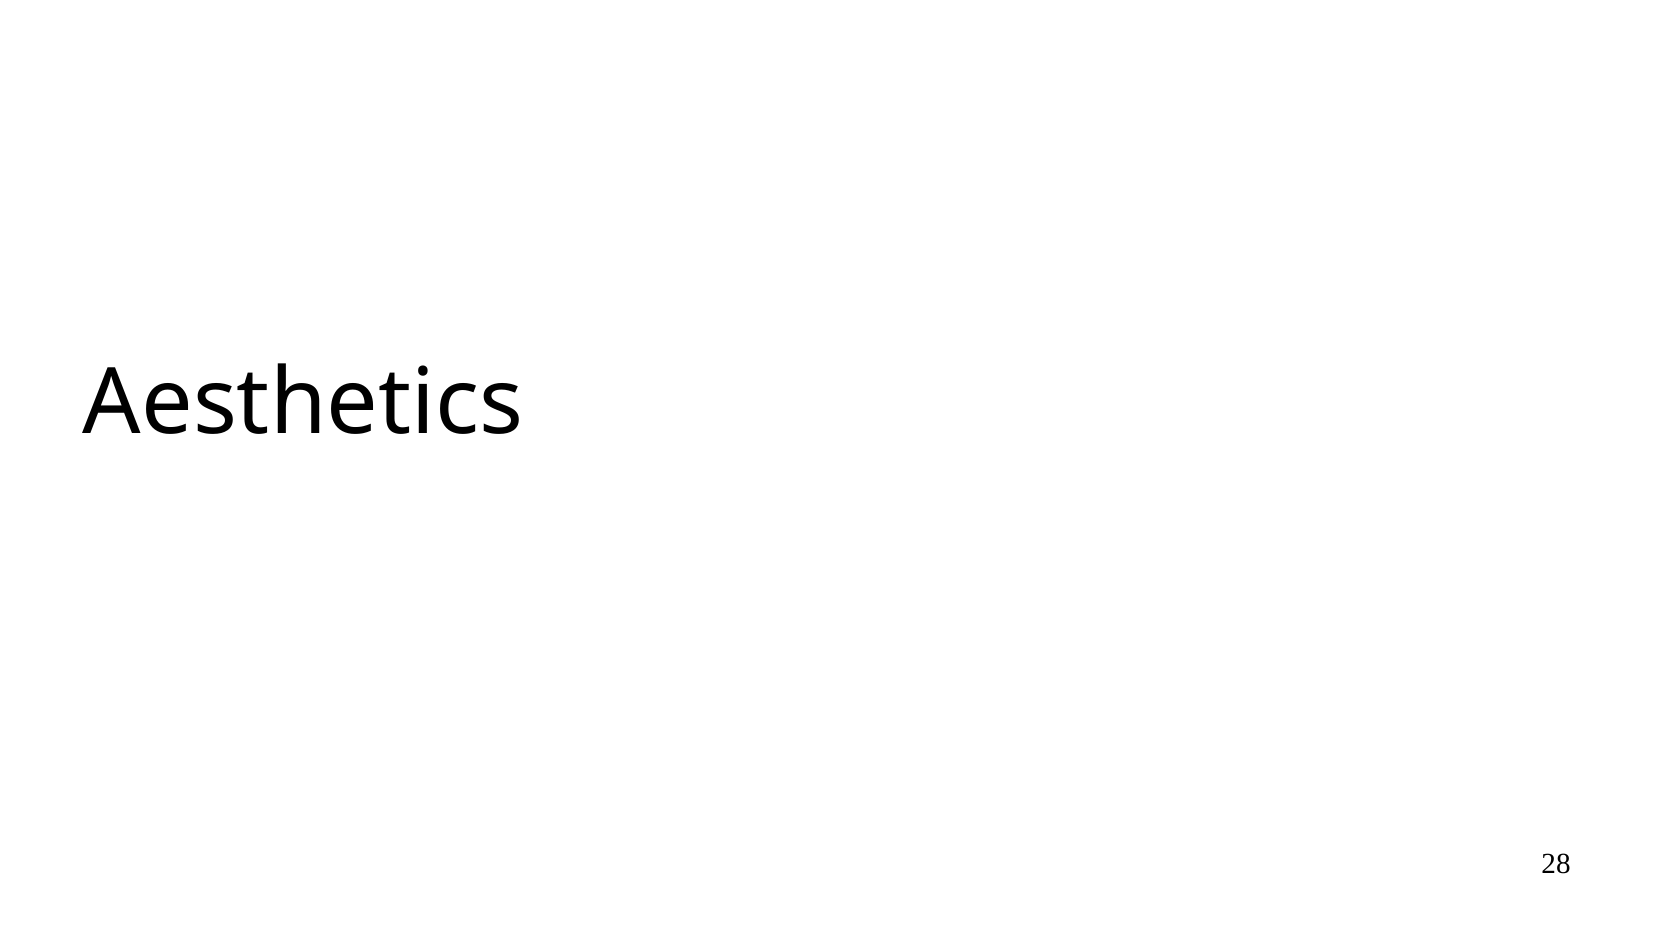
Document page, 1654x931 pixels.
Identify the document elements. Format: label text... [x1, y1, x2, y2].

title Aesthetics [82, 320, 1571, 476]
